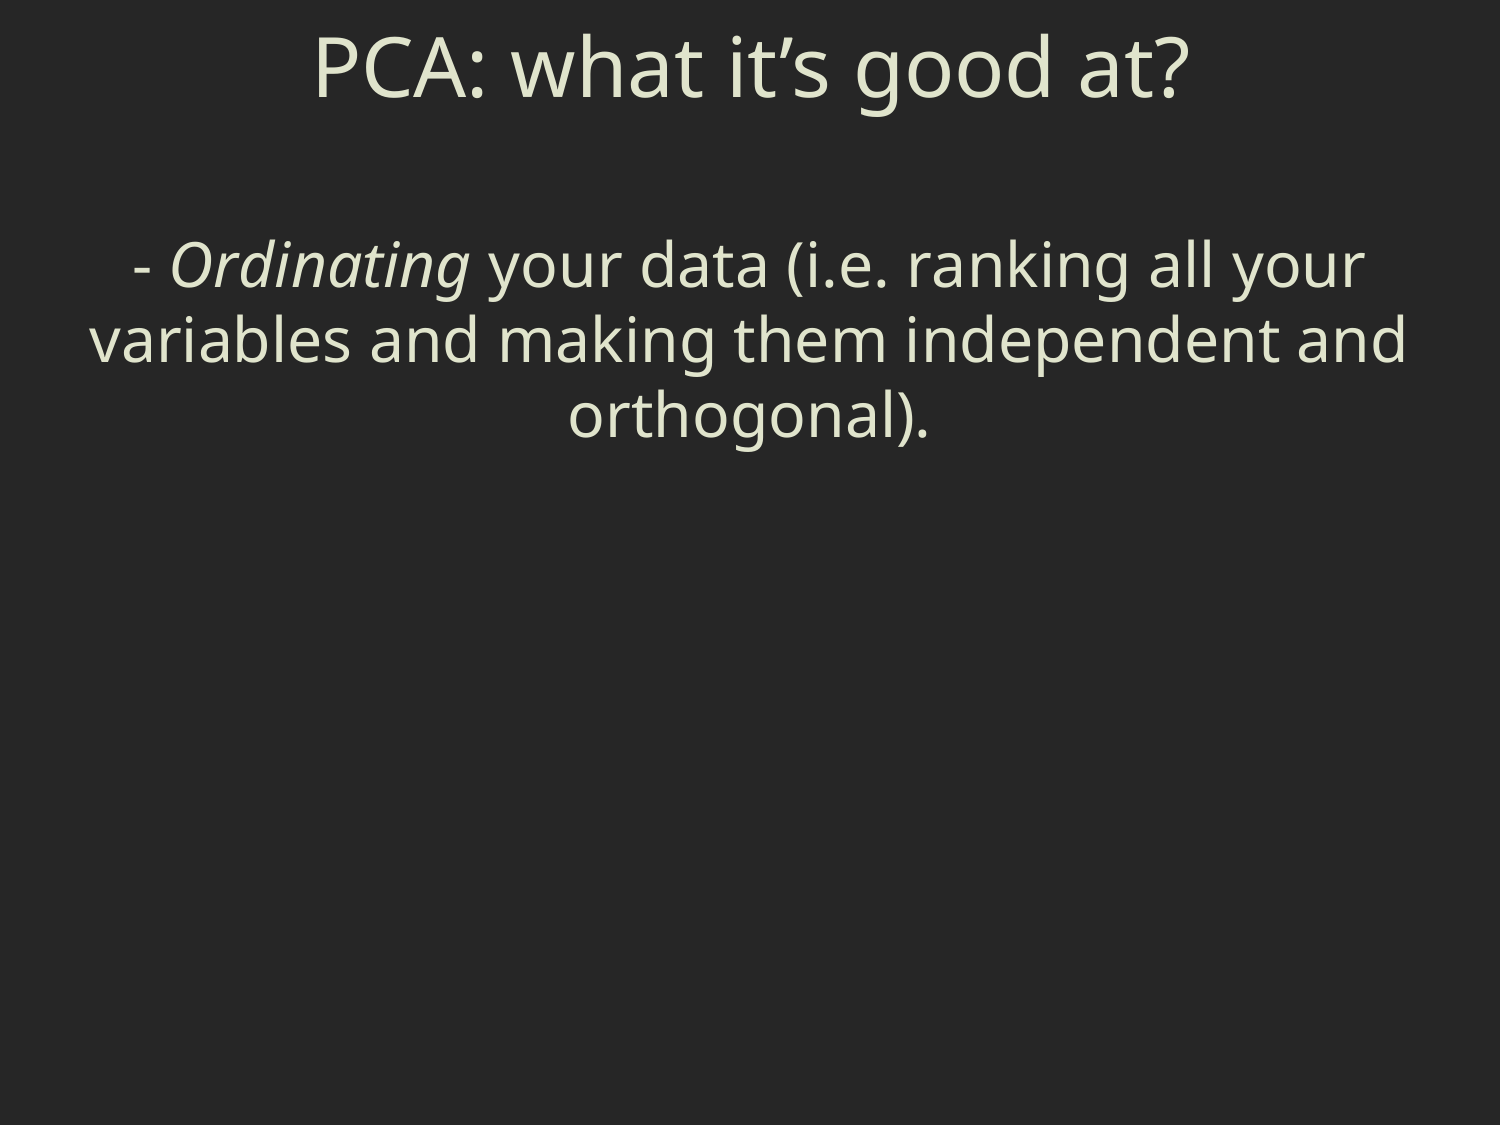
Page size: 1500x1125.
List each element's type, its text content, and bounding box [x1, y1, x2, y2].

text_box - Ordinating your data (i.e. ranking all your variables and making them independent and orthogonal). [0, 217, 1500, 533]
text_box PCA: what it’s good at? [296, 6, 1206, 122]
